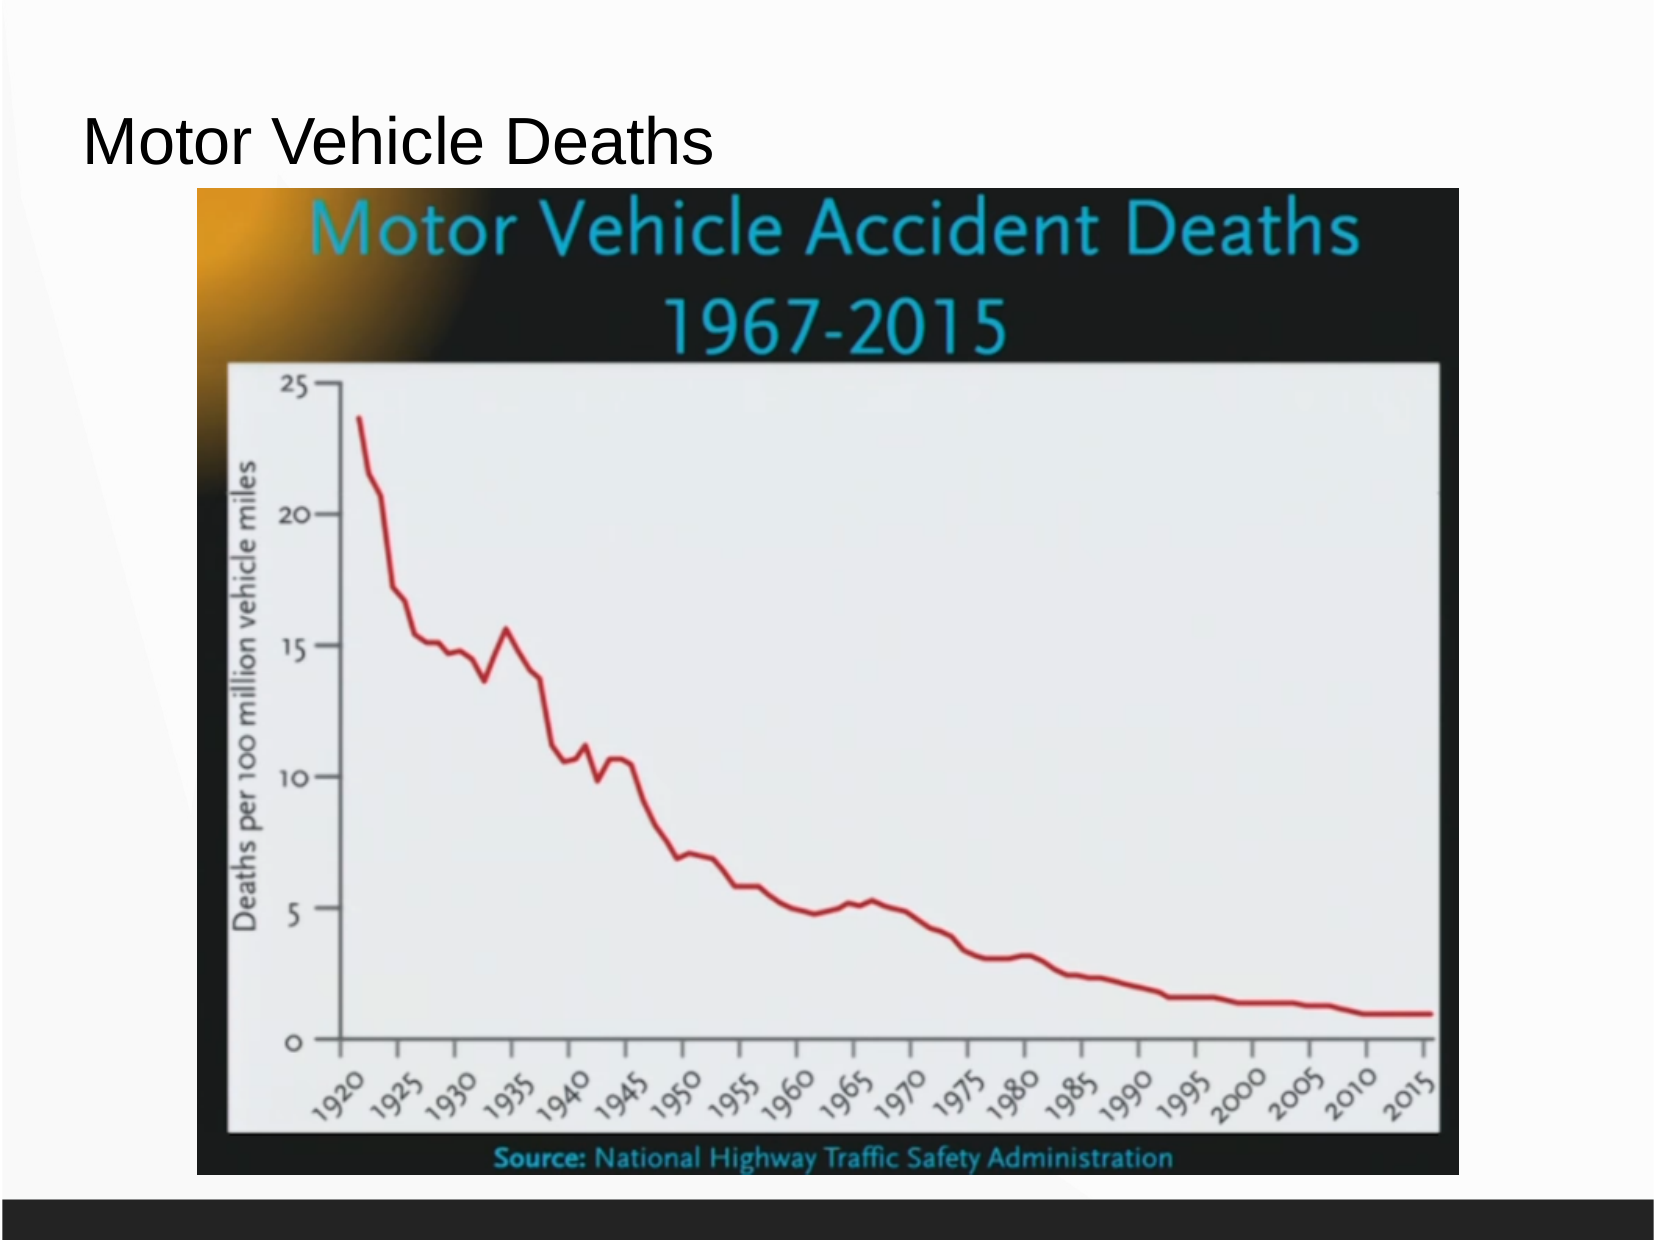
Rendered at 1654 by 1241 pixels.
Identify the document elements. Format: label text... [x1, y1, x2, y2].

title Motor Vehicle Deaths [82, 45, 1571, 238]
picture [2, 0, 1654, 1241]
